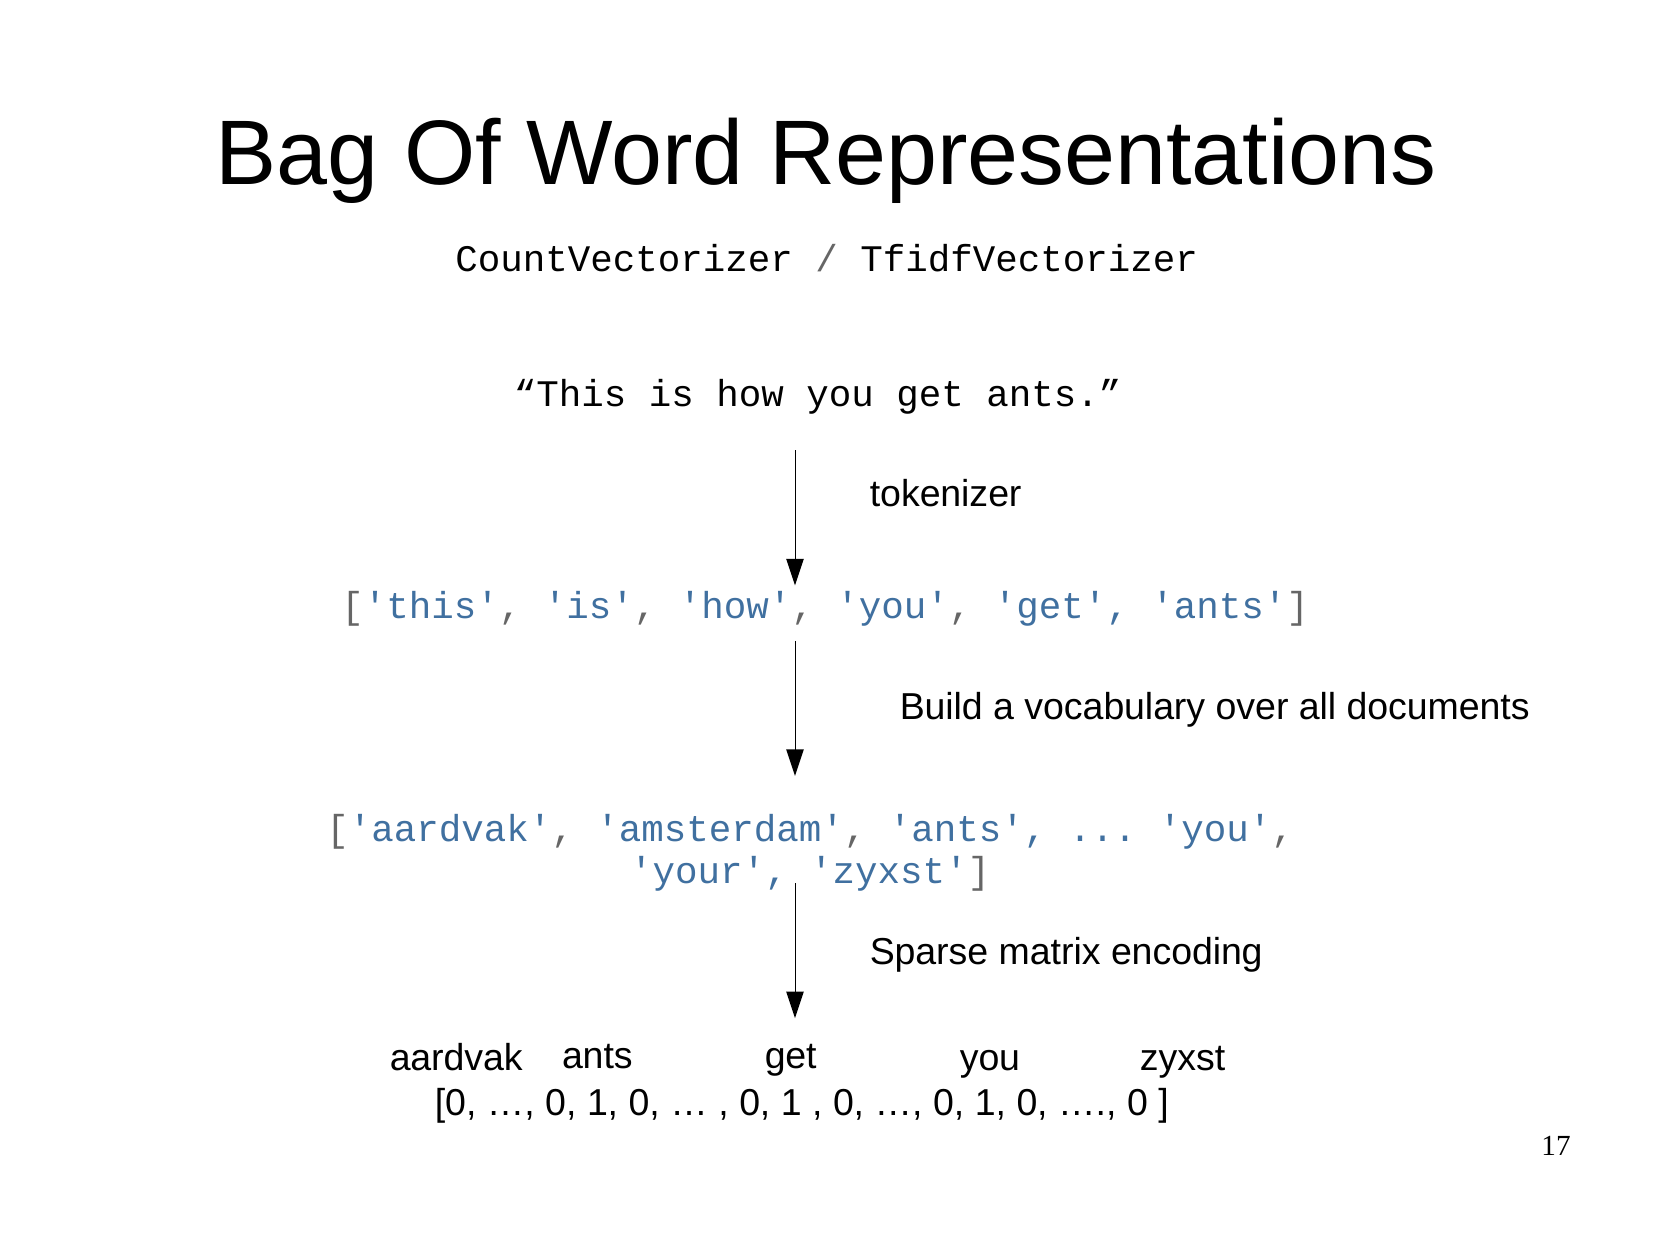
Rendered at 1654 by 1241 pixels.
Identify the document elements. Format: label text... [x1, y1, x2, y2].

text_box ['aardvak', 'amsterdam', 'ants', ... 'you', 'your', 'zyxst'] [300, 810, 1321, 896]
title Bag Of Word Representations [82, 49, 1571, 257]
text_box you [945, 1028, 1125, 1086]
text_box [0, …, 0, 1, 0, … , 0, 1 , 0, …, 0, 1, 0, …., 0 ] [420, 1073, 1186, 1131]
text_box Build a vocabulary over all documents [885, 678, 1591, 777]
text_box aardvak [375, 1028, 541, 1086]
text_box get [750, 1027, 871, 1113]
text_box tokenizer [855, 465, 1111, 523]
text_box ants [547, 1027, 698, 1088]
text_box Sparse matrix encoding [855, 896, 1321, 980]
text_box zyxst [1125, 1028, 1261, 1086]
text_box ['this', 'is', 'how', 'you', 'get', 'ants'] [315, 587, 1336, 631]
text_box “This is how you get ants.” [465, 375, 1171, 419]
text_box CountVectorizer / TfidfVectorizer [455, 240, 1199, 283]
